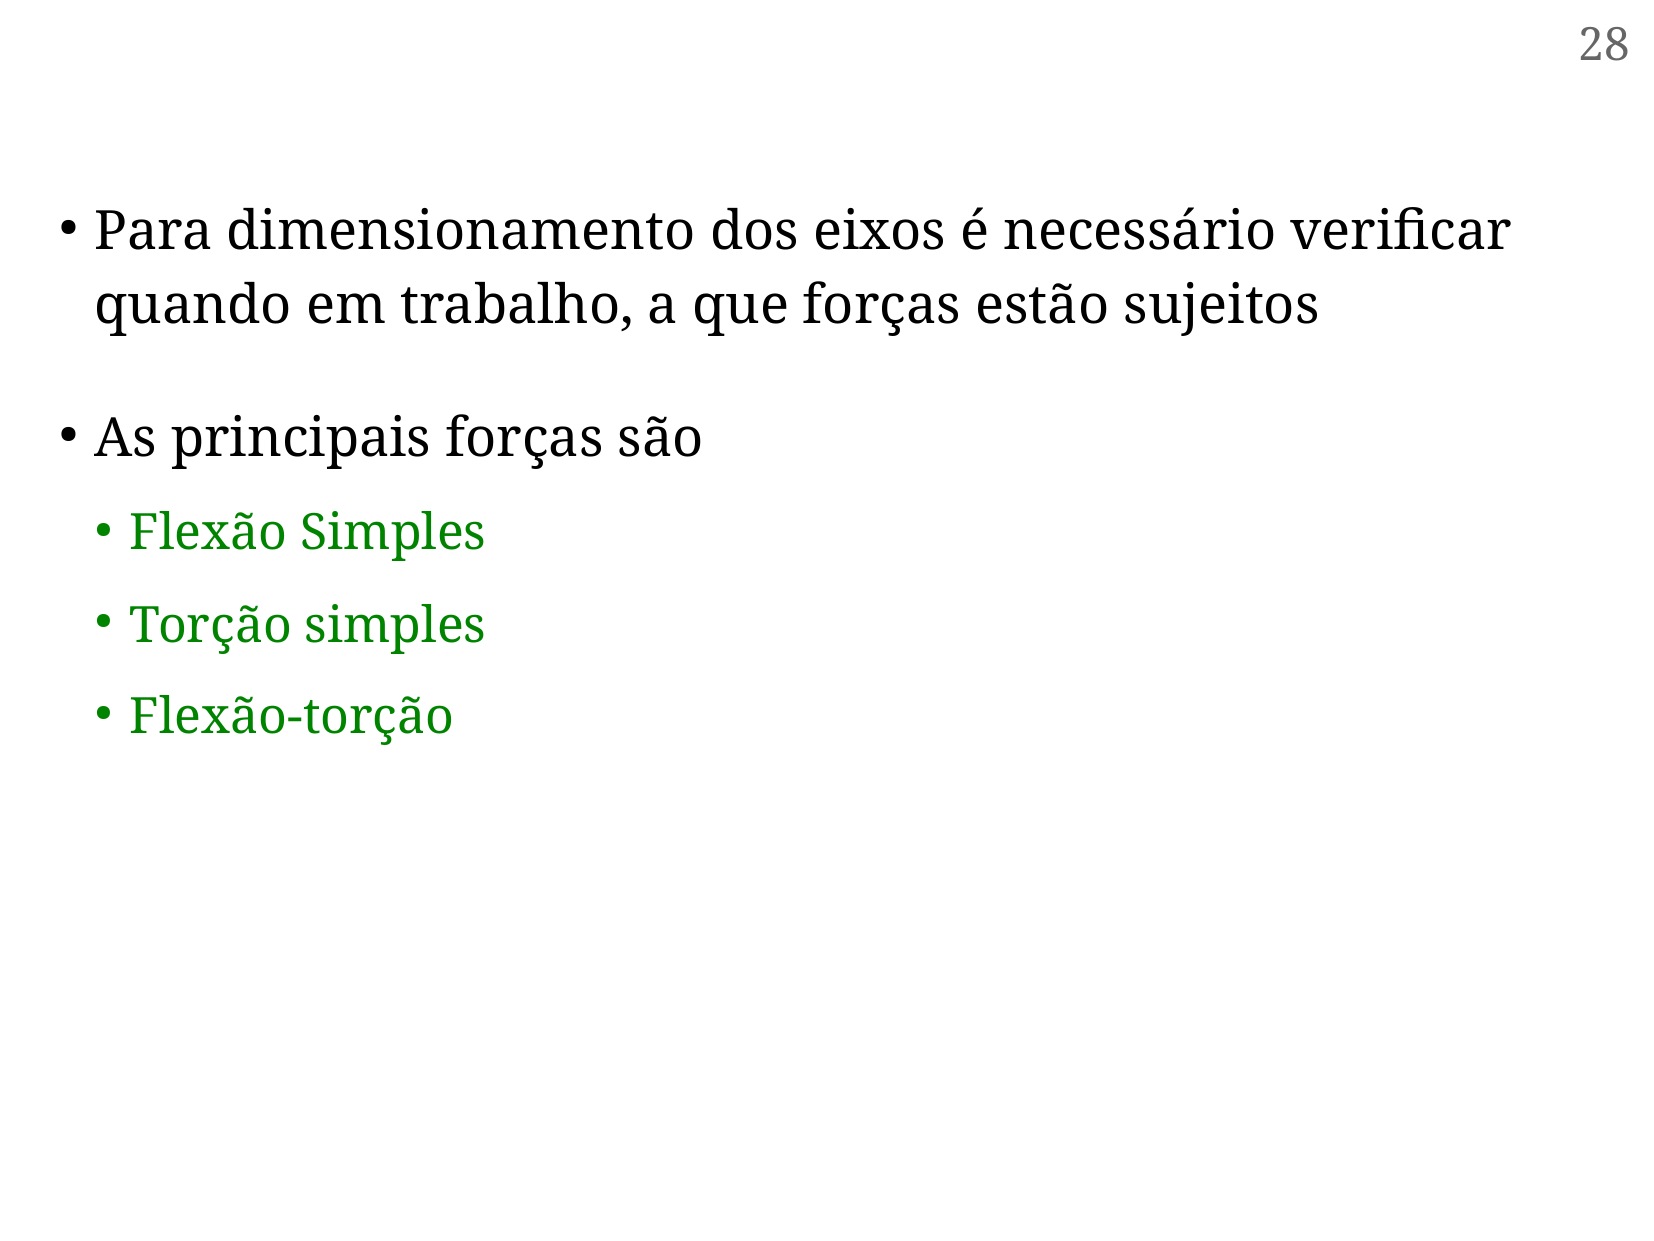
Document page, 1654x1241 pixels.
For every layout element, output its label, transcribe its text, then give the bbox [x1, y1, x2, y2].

list Para dimensionamento dos eixos é necessário verificar quando em trabalho, a que forças estão sujeitos As principais forças são Flexão Simples Torção simples Flexão-torção [59, 191, 1595, 1211]
